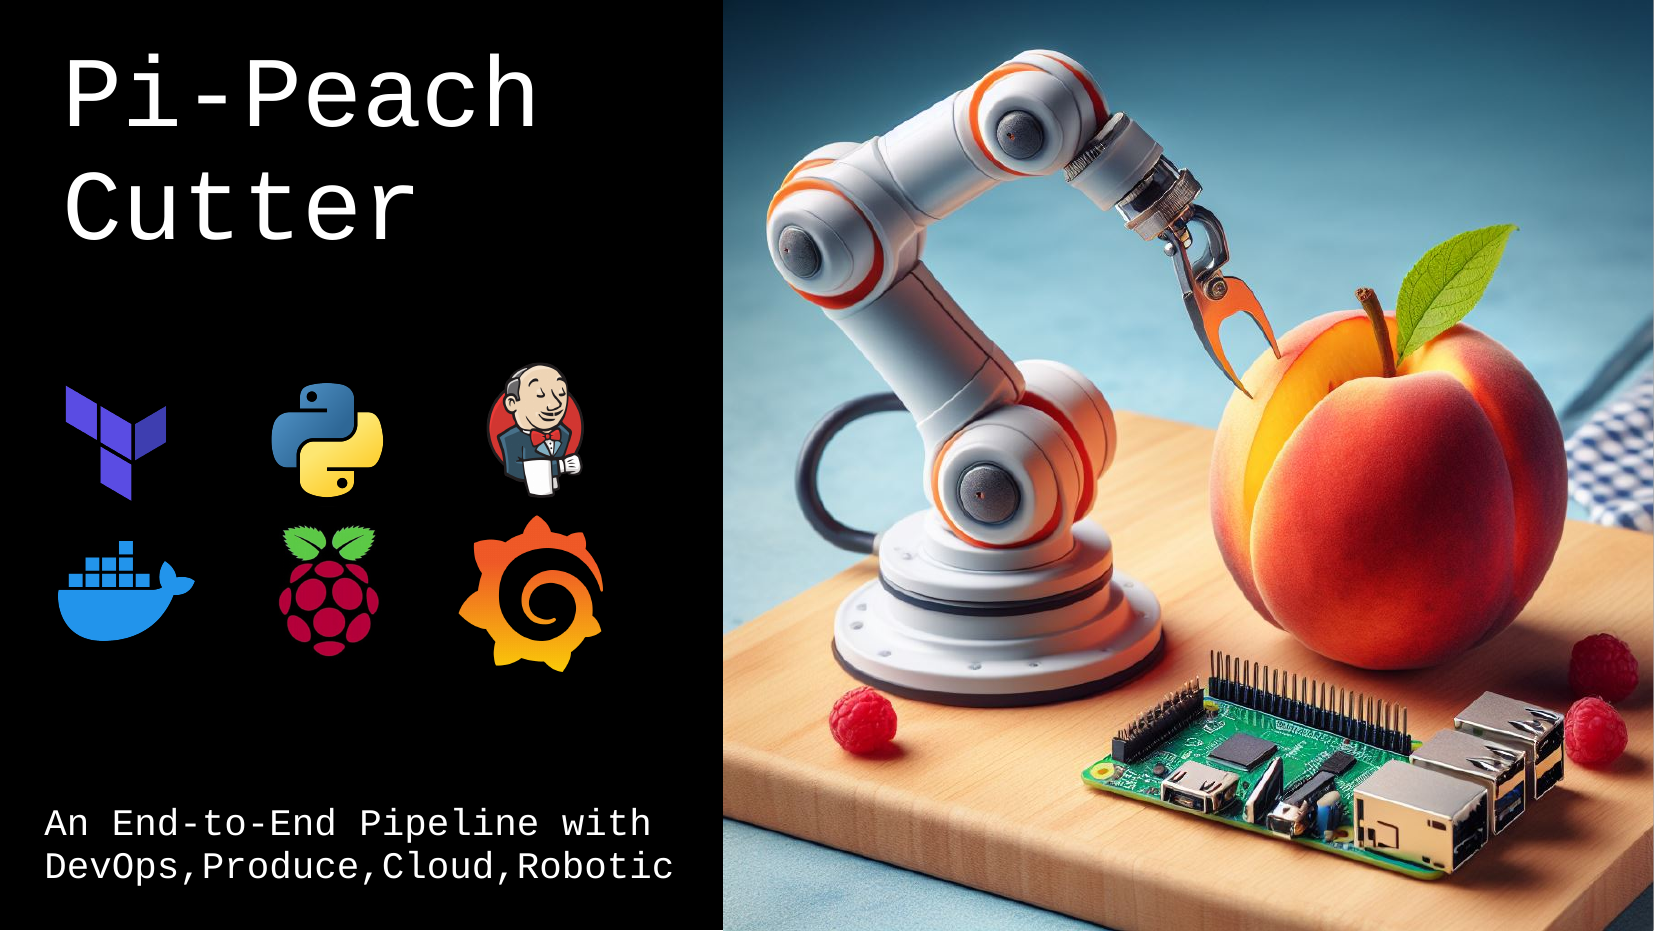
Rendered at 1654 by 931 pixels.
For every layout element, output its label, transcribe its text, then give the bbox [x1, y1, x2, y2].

text_box An End-to-End Pipeline with DevOps,Produce,Cloud,Robotic [29, 797, 697, 931]
picture [274, 519, 384, 662]
picture [57, 541, 201, 641]
picture [723, 0, 1654, 931]
text_box Pi-Peach Cutter [47, 35, 650, 277]
picture [454, 513, 609, 680]
picture [482, 358, 585, 502]
picture [271, 383, 387, 507]
picture [65, 385, 172, 501]
